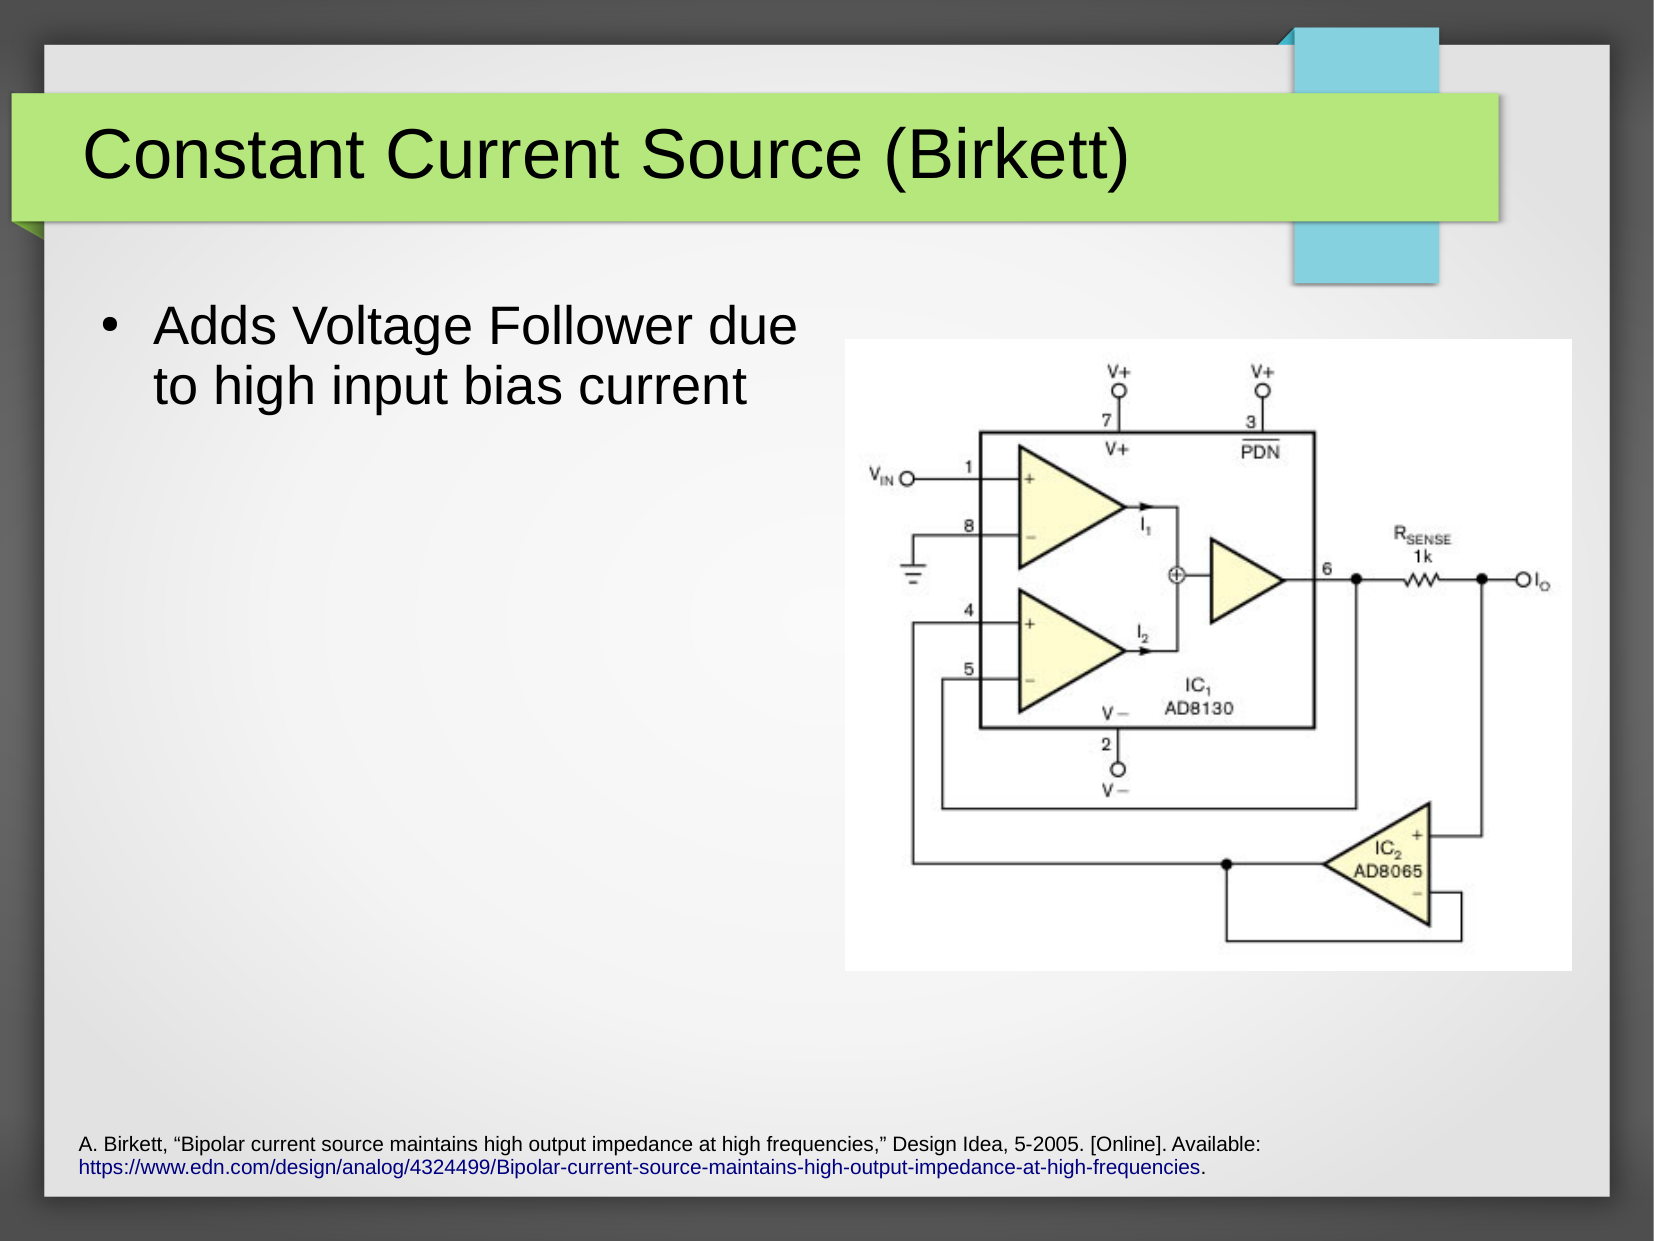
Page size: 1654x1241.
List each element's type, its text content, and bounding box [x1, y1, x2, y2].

picture [0, 0, 1654, 1241]
title Constant Current Source (Birkett) [82, 94, 1264, 213]
list Adds Voltage Follower due to high input bias current [82, 295, 809, 1015]
text_box A. Birkett, “Bipolar current source maintains high output impedance at high frequencies,” Design Idea, 5-2005. [Online]. Available: https://www.edn.com/design/analog/4324499/Bipolar-current-source-maintains-high-output-impedance-at-high-frequencies. [63, 1125, 1561, 1187]
